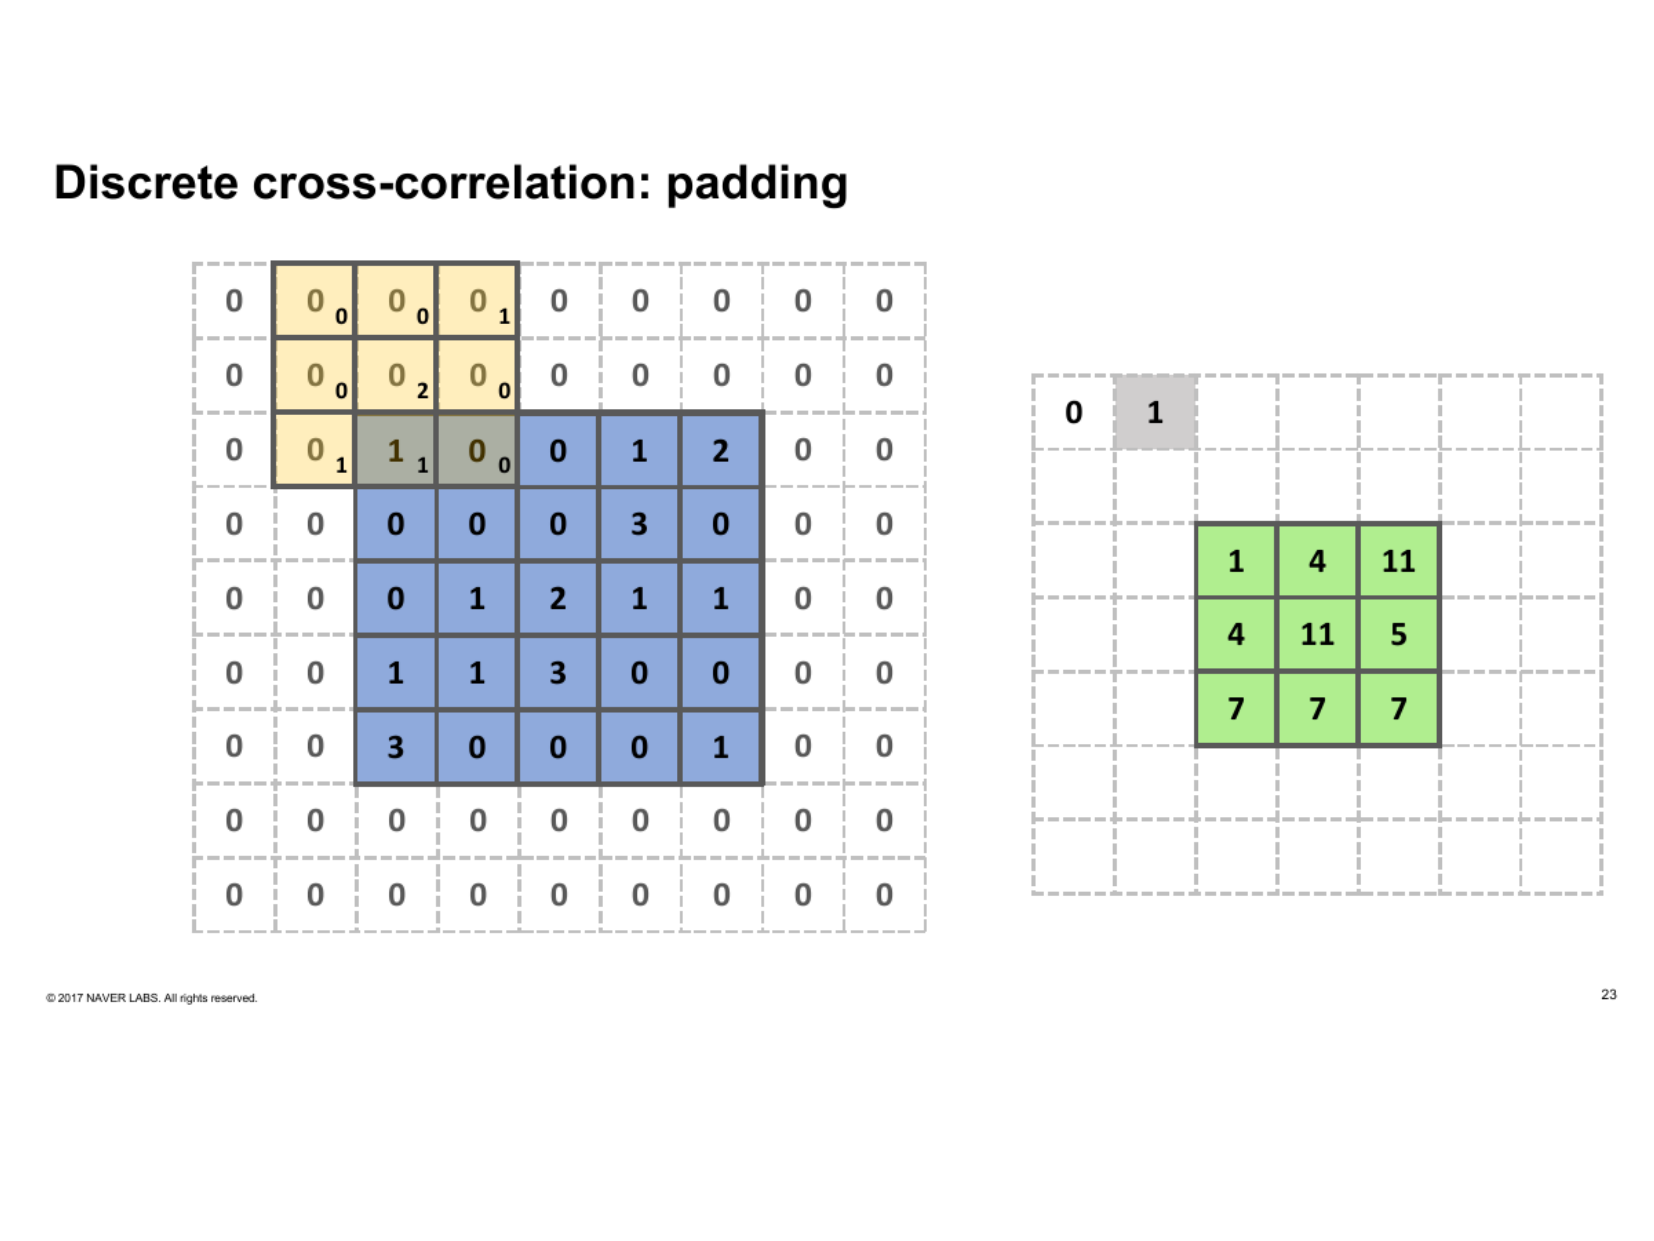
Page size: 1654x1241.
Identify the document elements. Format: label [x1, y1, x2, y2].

picture [2, 120, 1654, 1038]
